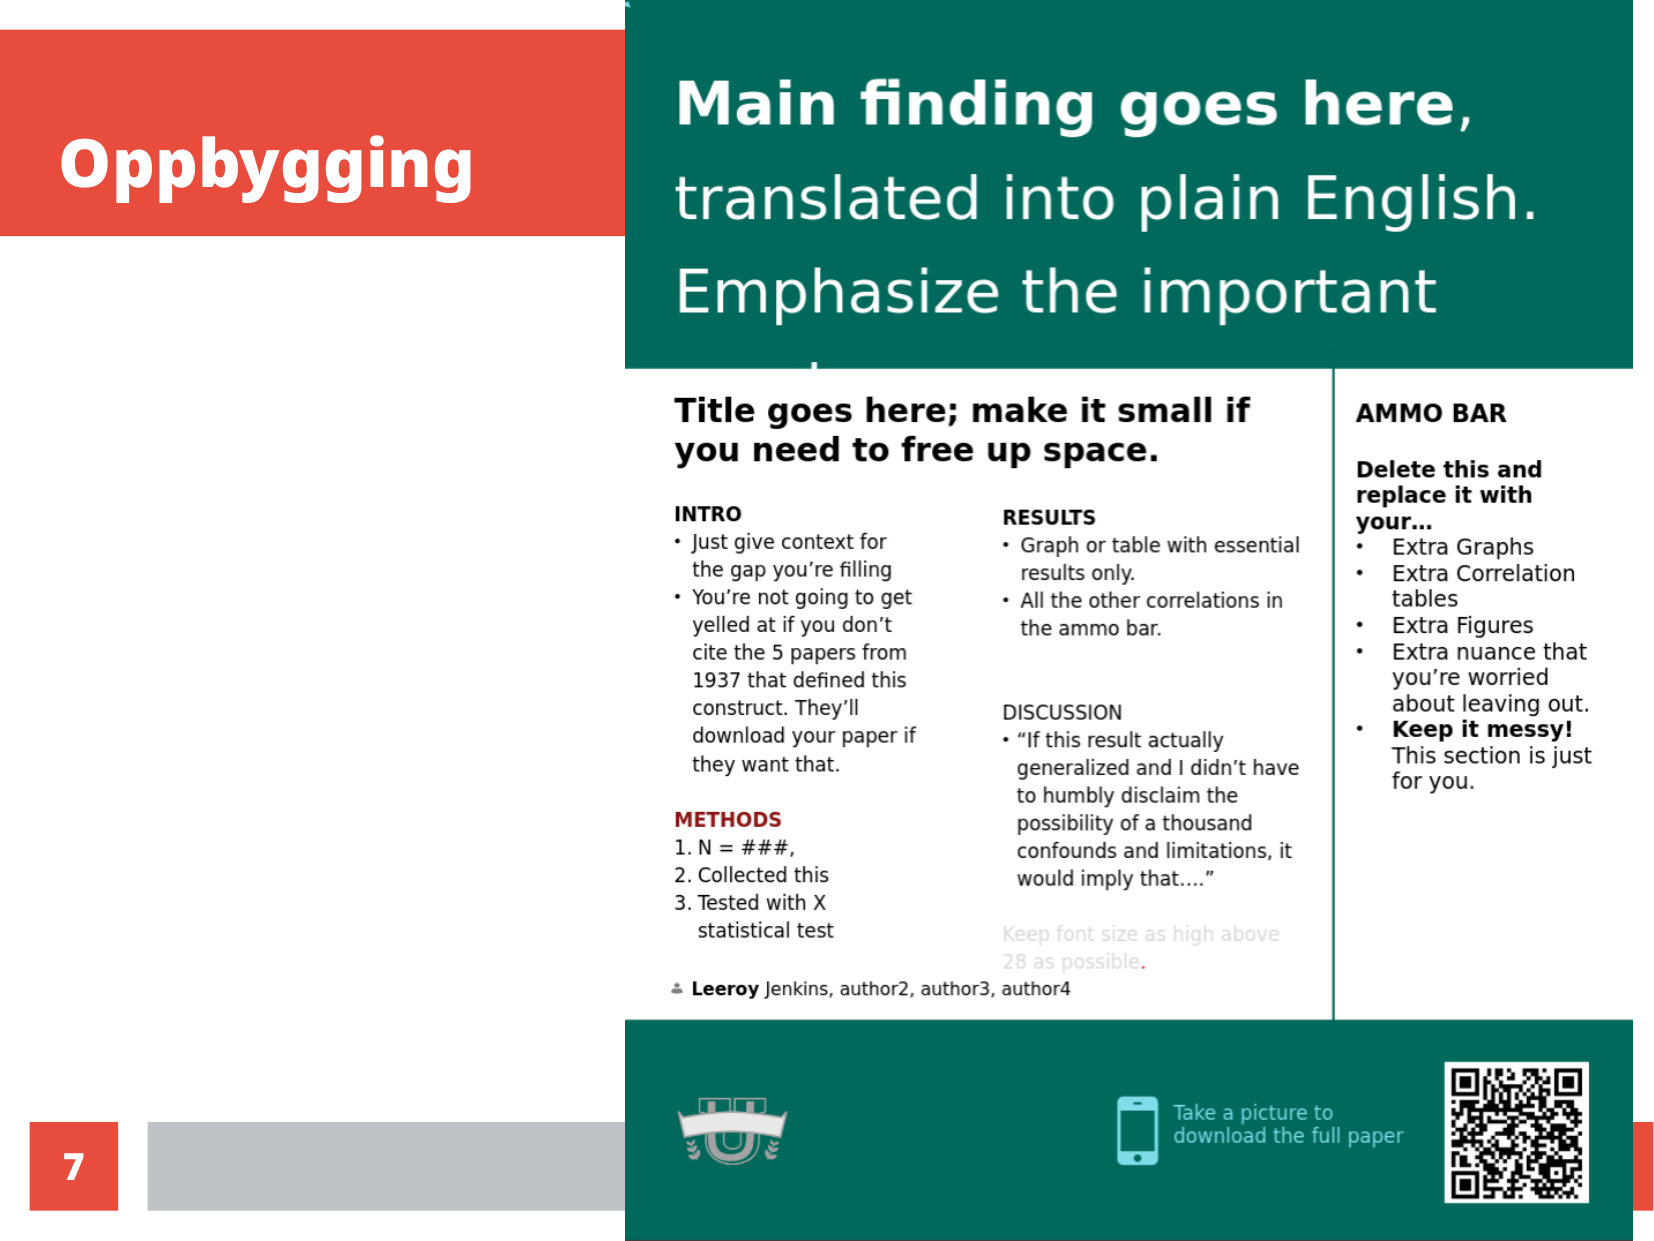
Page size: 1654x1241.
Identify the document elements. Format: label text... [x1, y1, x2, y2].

title Oppbygging [59, 59, 625, 207]
picture [625, 0, 1633, 1241]
